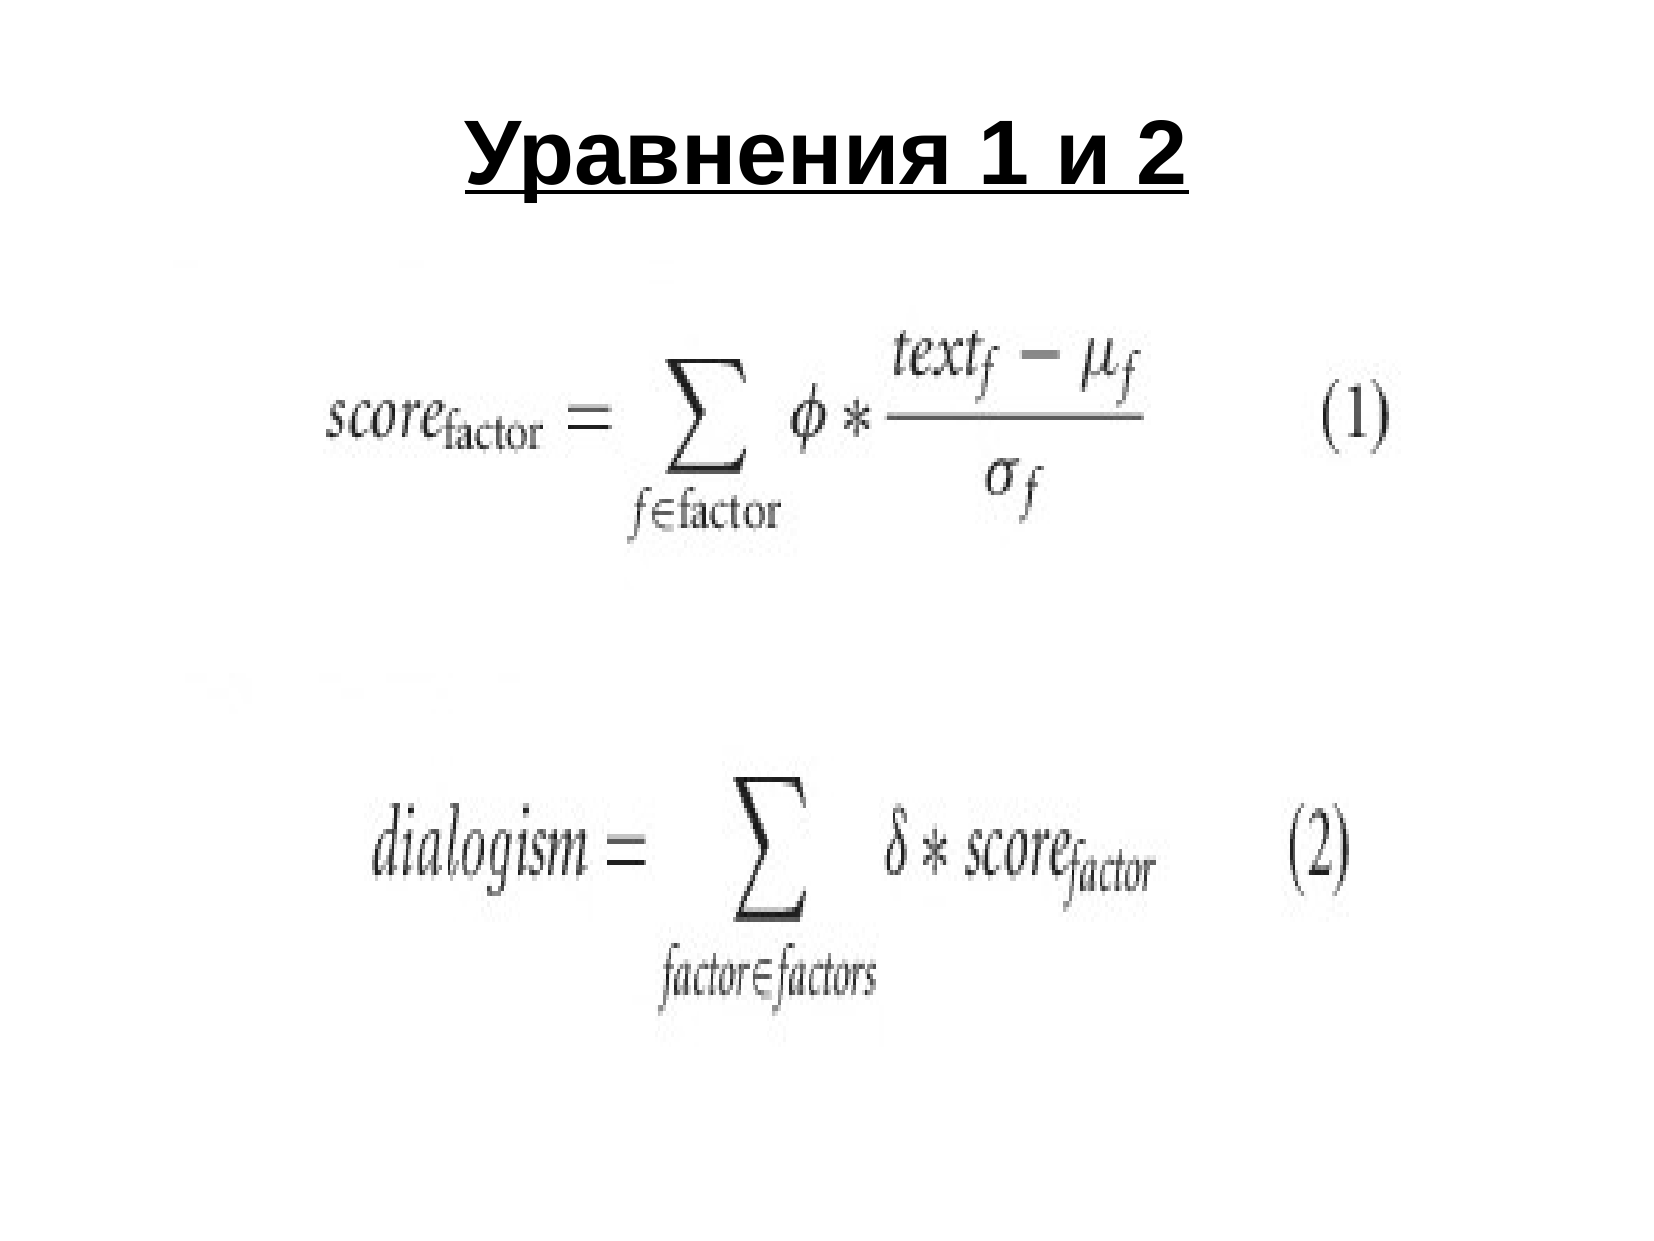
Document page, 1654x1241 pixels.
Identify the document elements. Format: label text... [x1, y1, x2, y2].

picture [23, 260, 1571, 615]
title Уравнения 1 и 2 [82, 49, 1571, 257]
picture [118, 673, 1489, 1084]
